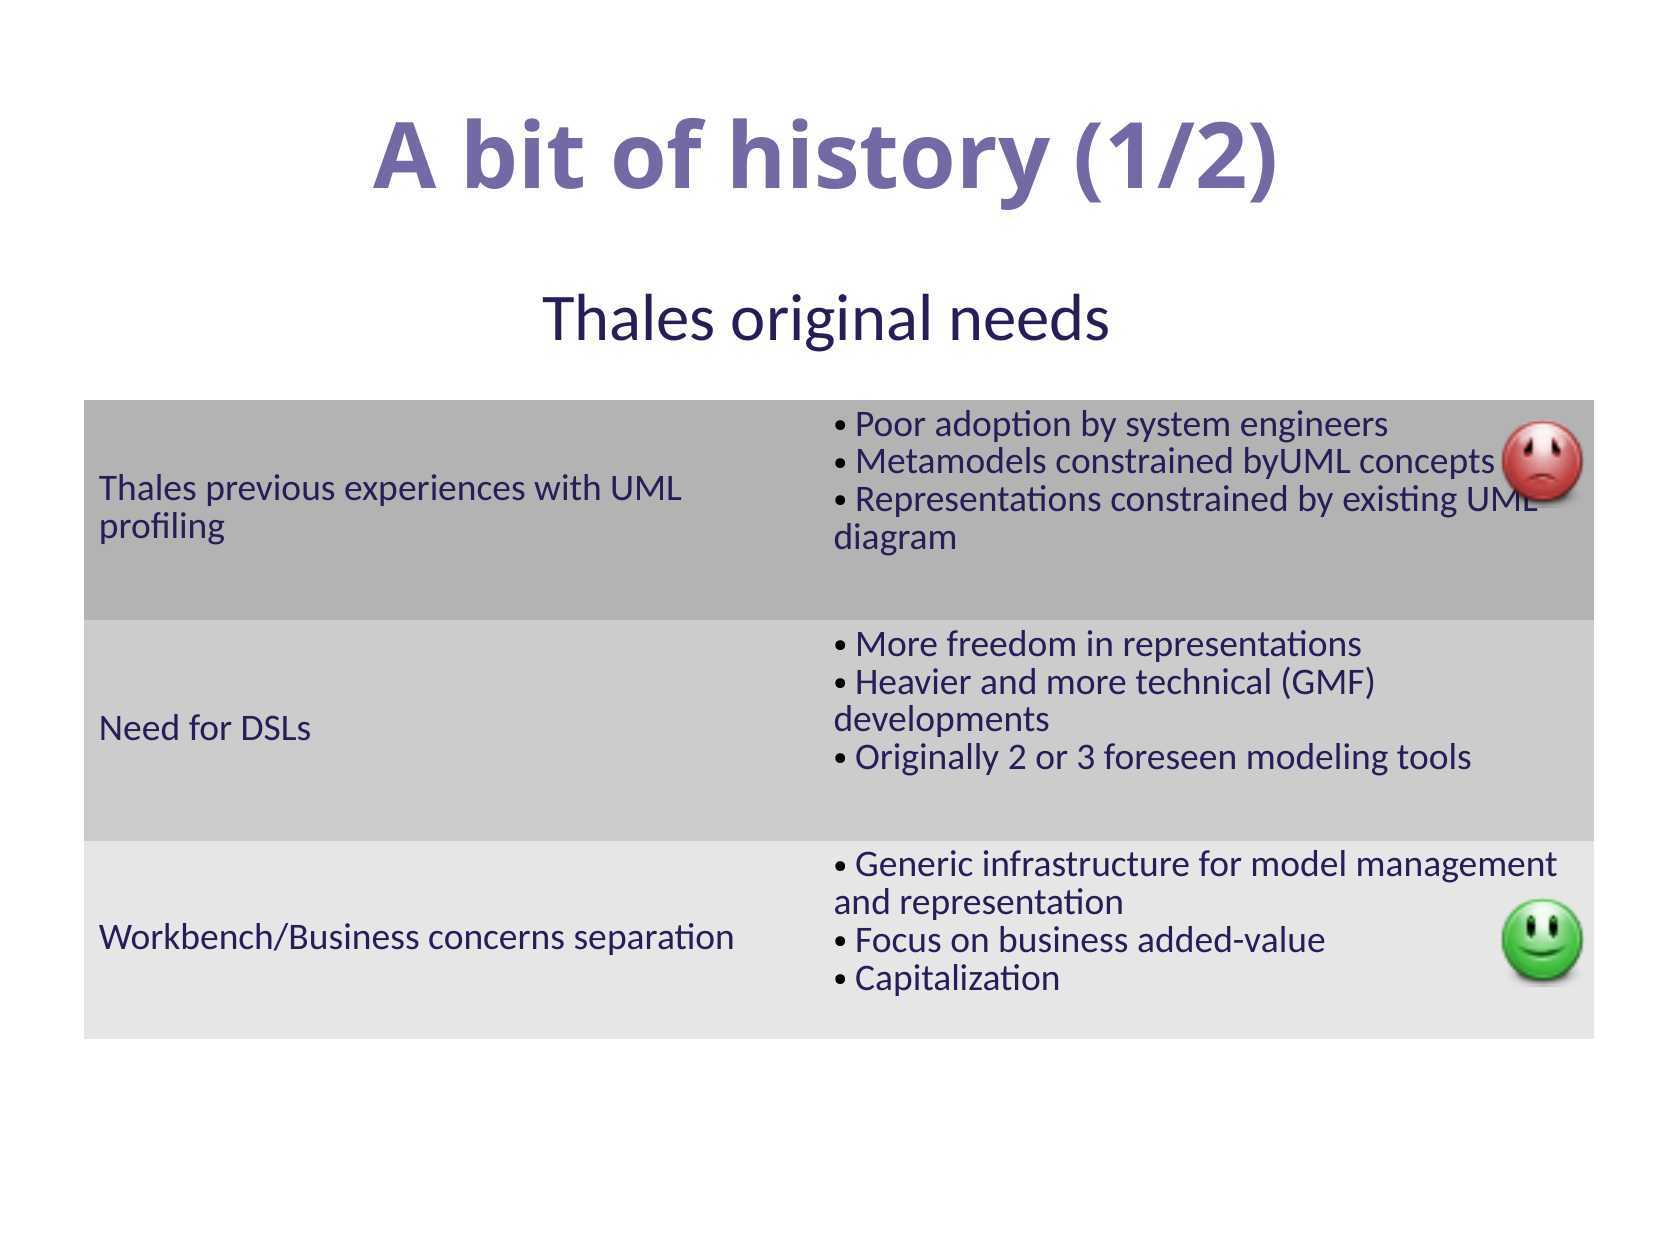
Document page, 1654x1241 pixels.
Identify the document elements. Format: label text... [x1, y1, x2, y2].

table_header Poor adoption by system engineers Metamodels constrained byUML concepts Representations constrained by existing UML diagram [819, 400, 1594, 620]
picture [1500, 419, 1589, 508]
picture [1500, 897, 1589, 987]
title A bit of history (1/2) [82, 49, 1571, 257]
table_cell Need for DSLs [84, 620, 819, 841]
table_cell Workbench/Business concerns separation [84, 841, 819, 1039]
table_cell Generic infrastructure for model management and representation Focus on business added-value Capitalization [819, 841, 1594, 1039]
table_header Thales previous experiences with UML profiling [84, 400, 819, 620]
list Thales original needs [301, 290, 1353, 390]
table_cell More freedom in representations Heavier and more technical (GMF) developments Originally 2 or 3 foreseen modeling tools [819, 620, 1594, 841]
